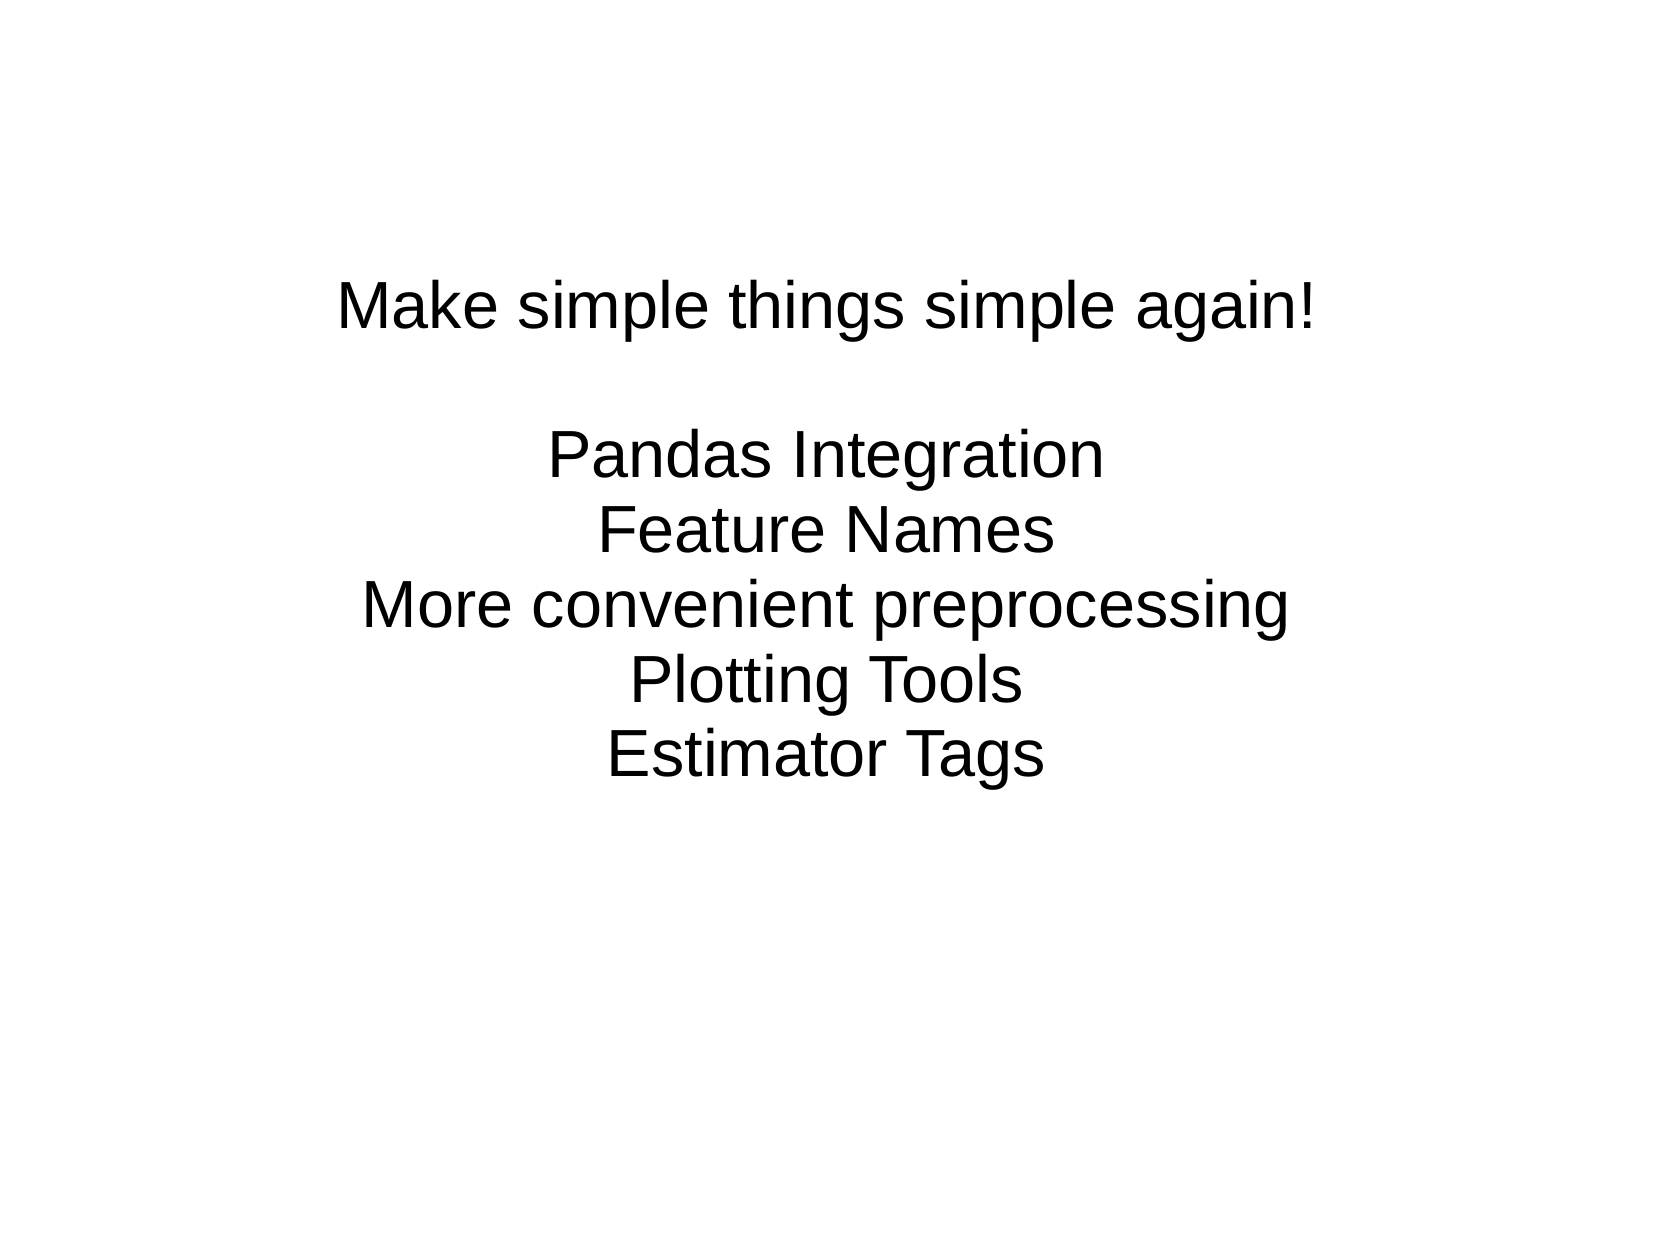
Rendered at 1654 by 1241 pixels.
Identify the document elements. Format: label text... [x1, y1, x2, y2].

subtitle Make simple things simple again! Pandas Integration Feature Names More convenient preprocessing Plotting Tools Estimator Tags [82, 49, 1571, 1010]
